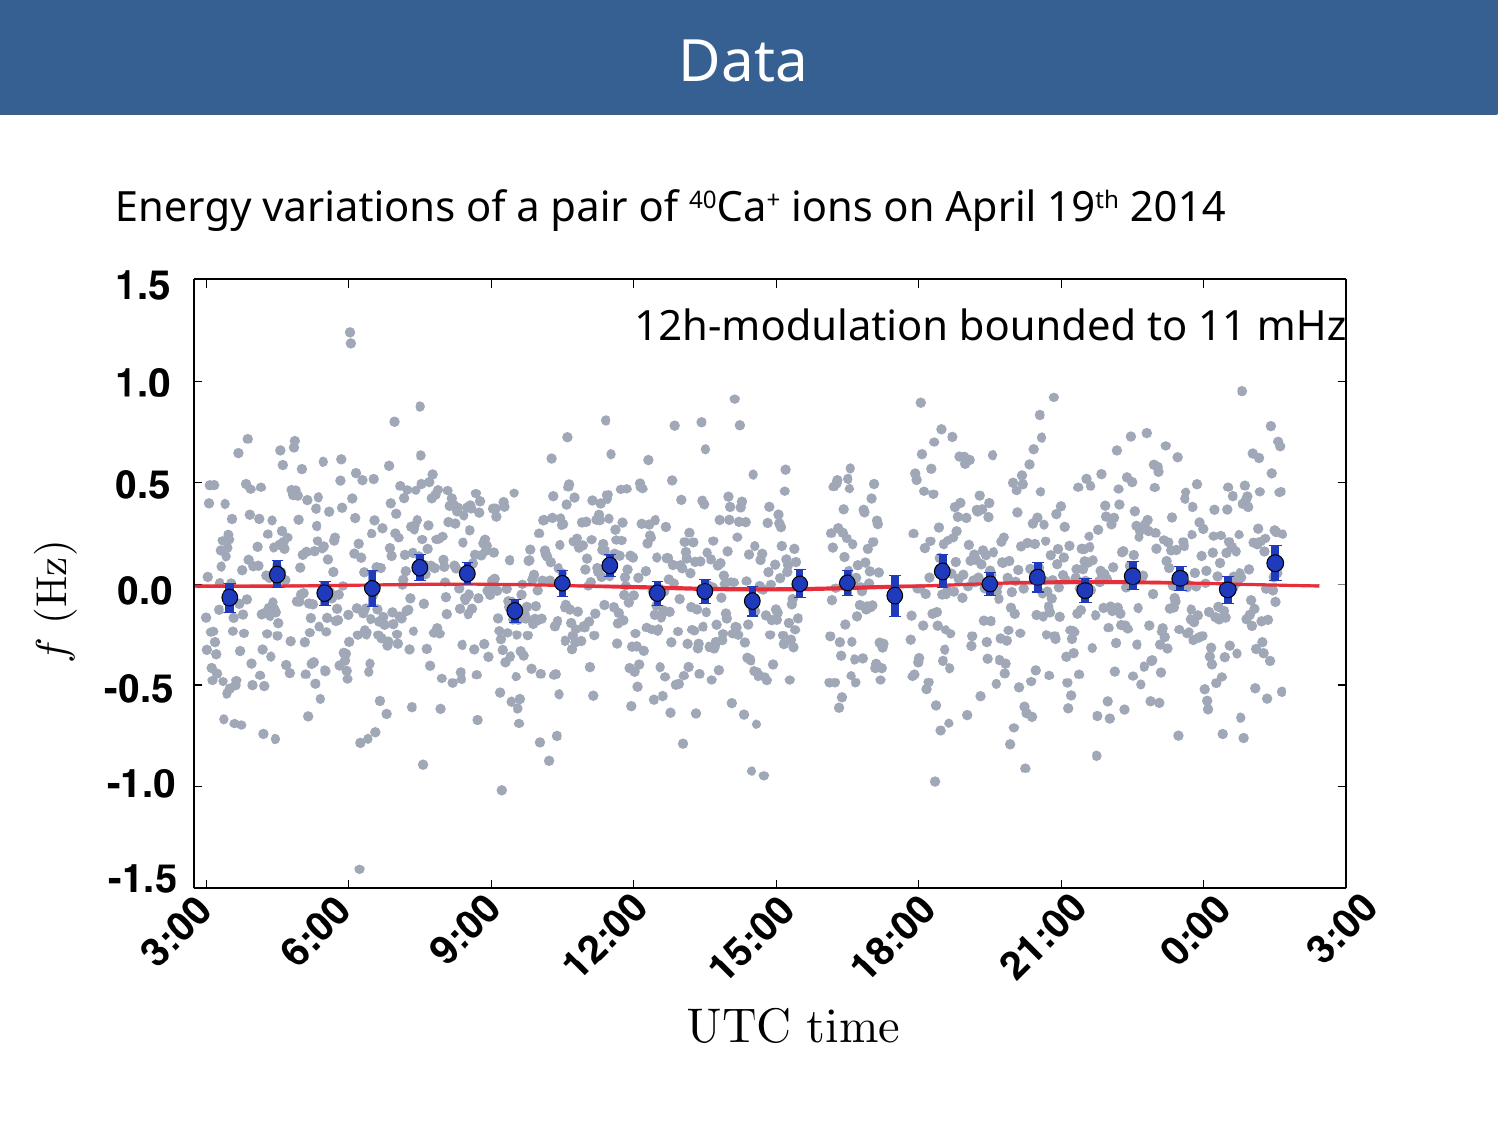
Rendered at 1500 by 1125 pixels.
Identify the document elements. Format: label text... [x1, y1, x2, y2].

text_box Data [49, 25, 1438, 93]
picture [31, 256, 1382, 1055]
text_box Energy variations of a pair of 40Ca+ ions on April 19th 2014 [100, 172, 1182, 238]
text_box 12h-modulation bounded to 11 mHz [619, 291, 1329, 357]
